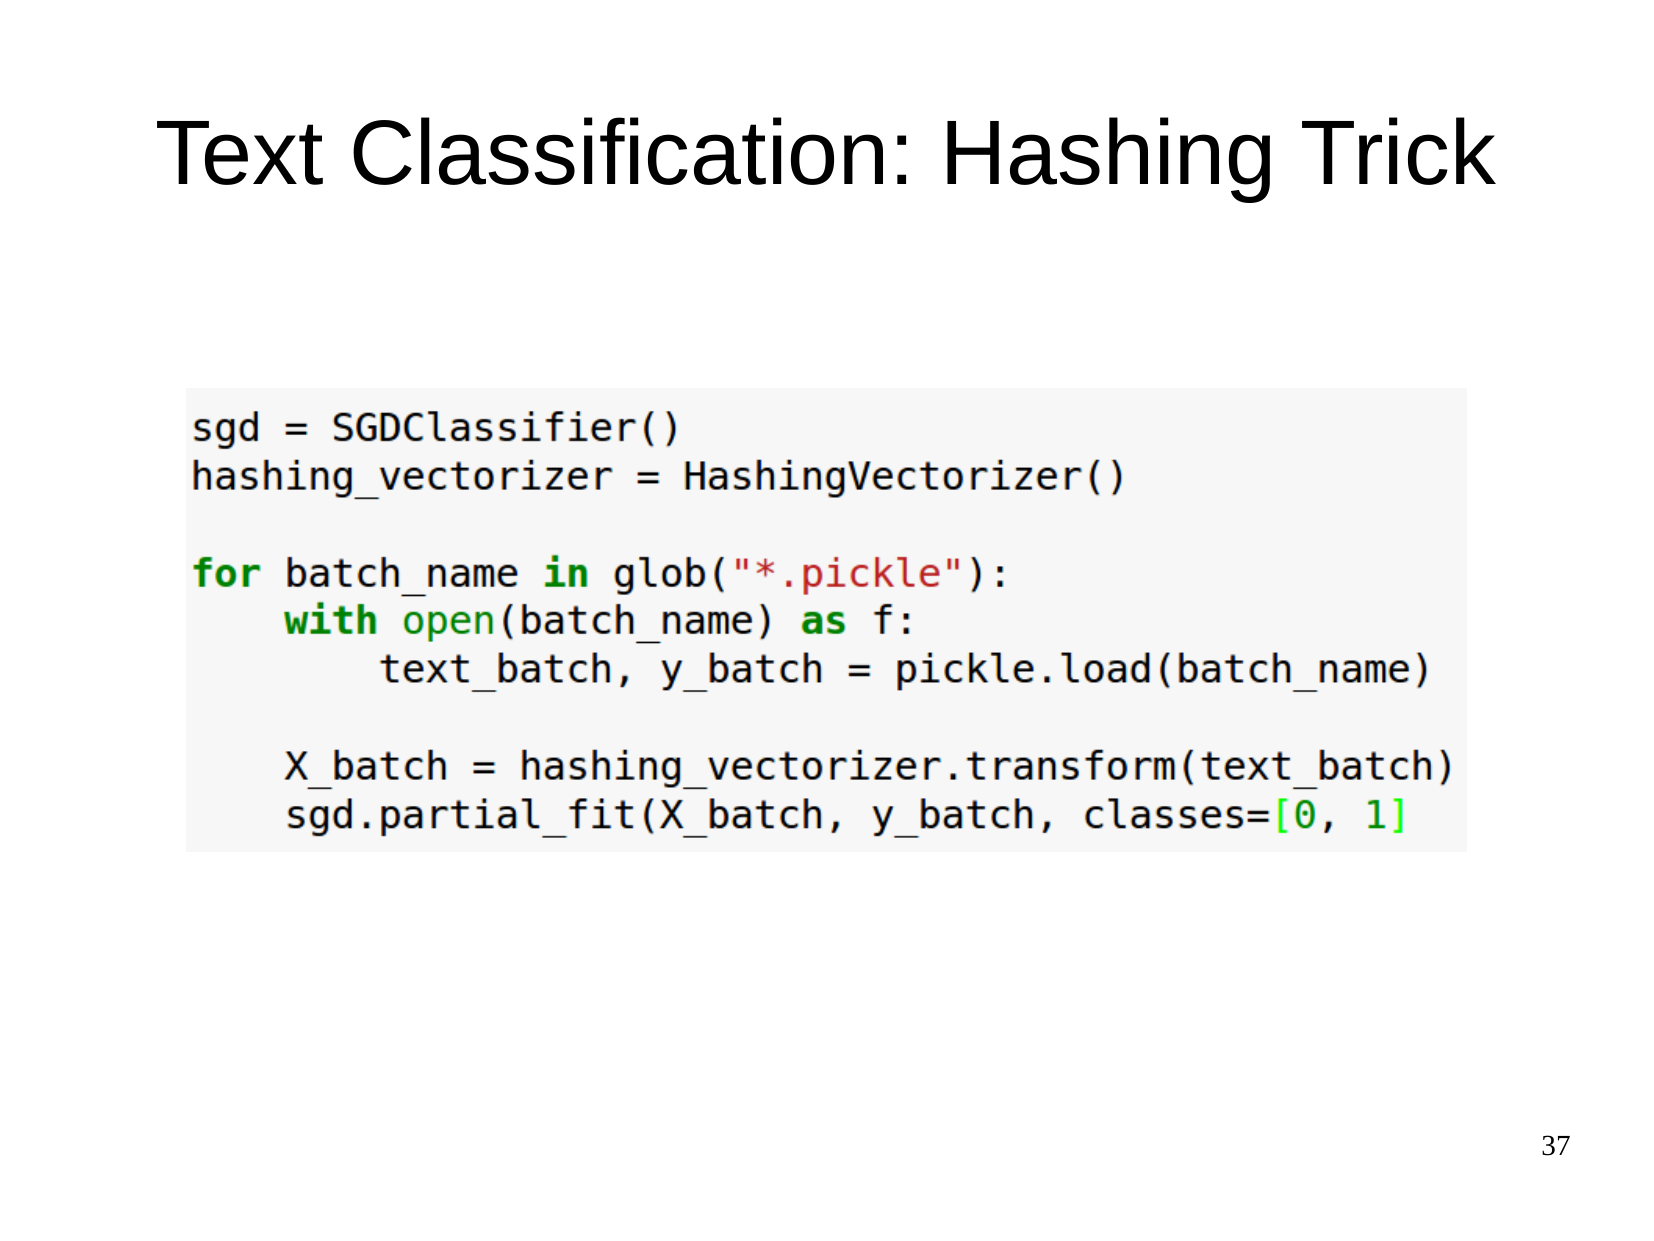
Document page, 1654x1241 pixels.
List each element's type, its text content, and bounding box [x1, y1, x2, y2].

picture [186, 388, 1467, 852]
title Text Classification: Hashing Trick [82, 49, 1571, 257]
